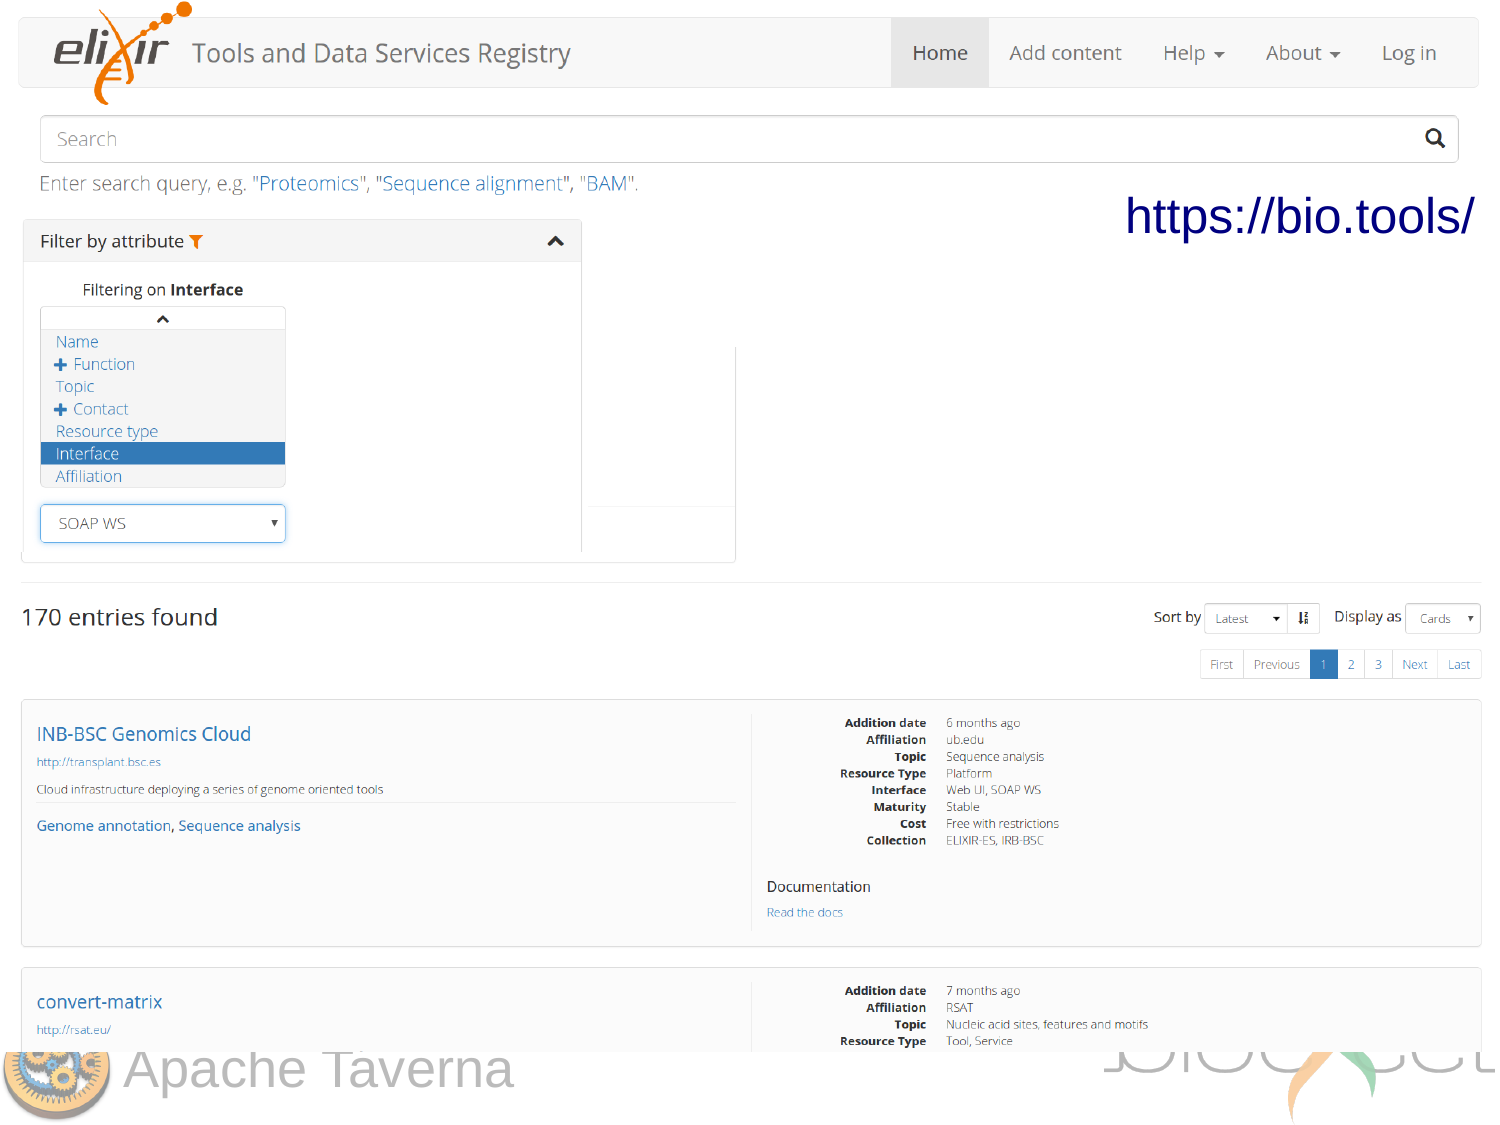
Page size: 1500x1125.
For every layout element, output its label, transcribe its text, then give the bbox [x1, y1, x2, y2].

picture [0, 0, 1500, 1052]
text_box https://bio.tools/ [1110, 181, 1491, 252]
